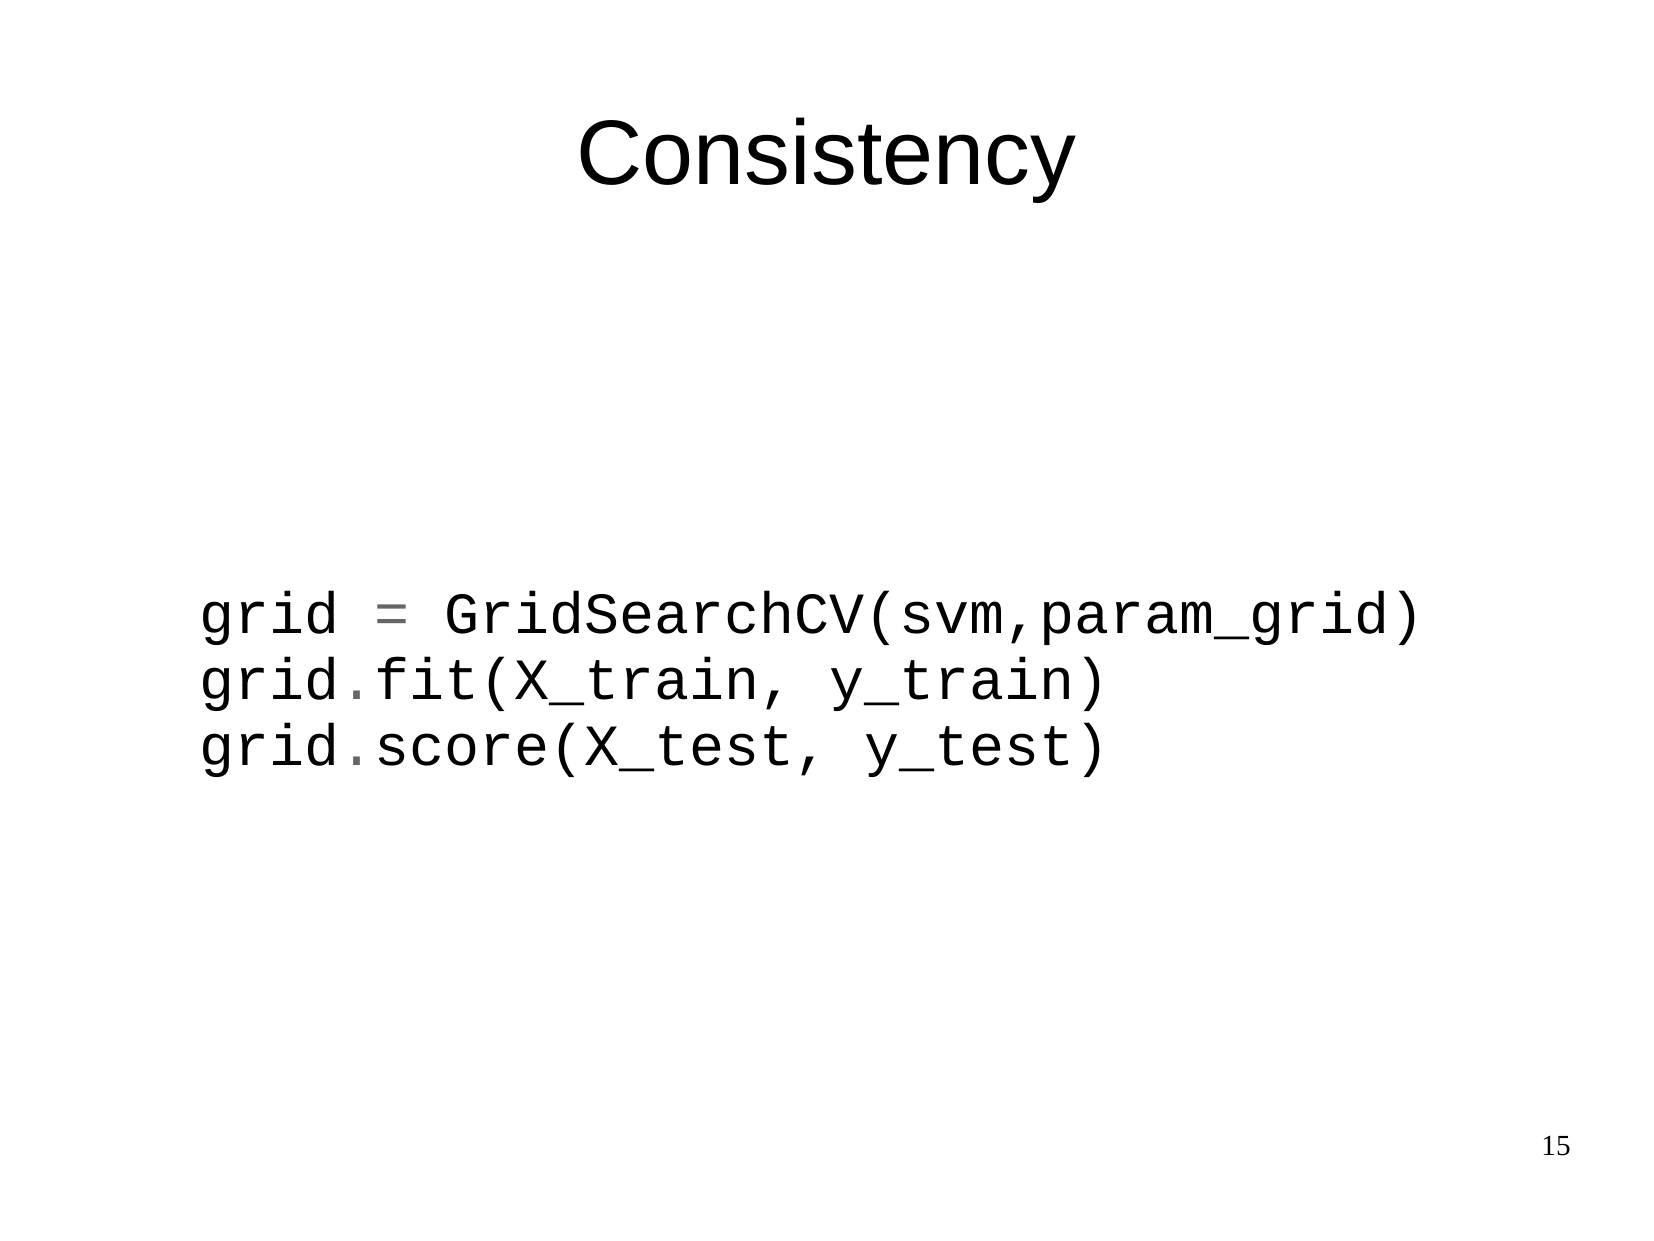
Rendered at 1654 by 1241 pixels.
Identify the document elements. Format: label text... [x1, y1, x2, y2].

title Consistency [82, 49, 1571, 257]
text_box grid = GridSearchCV(svm,param_grid) grid.fit(X_train, y_train) grid.score(X_test, y_test) [199, 518, 1576, 784]
